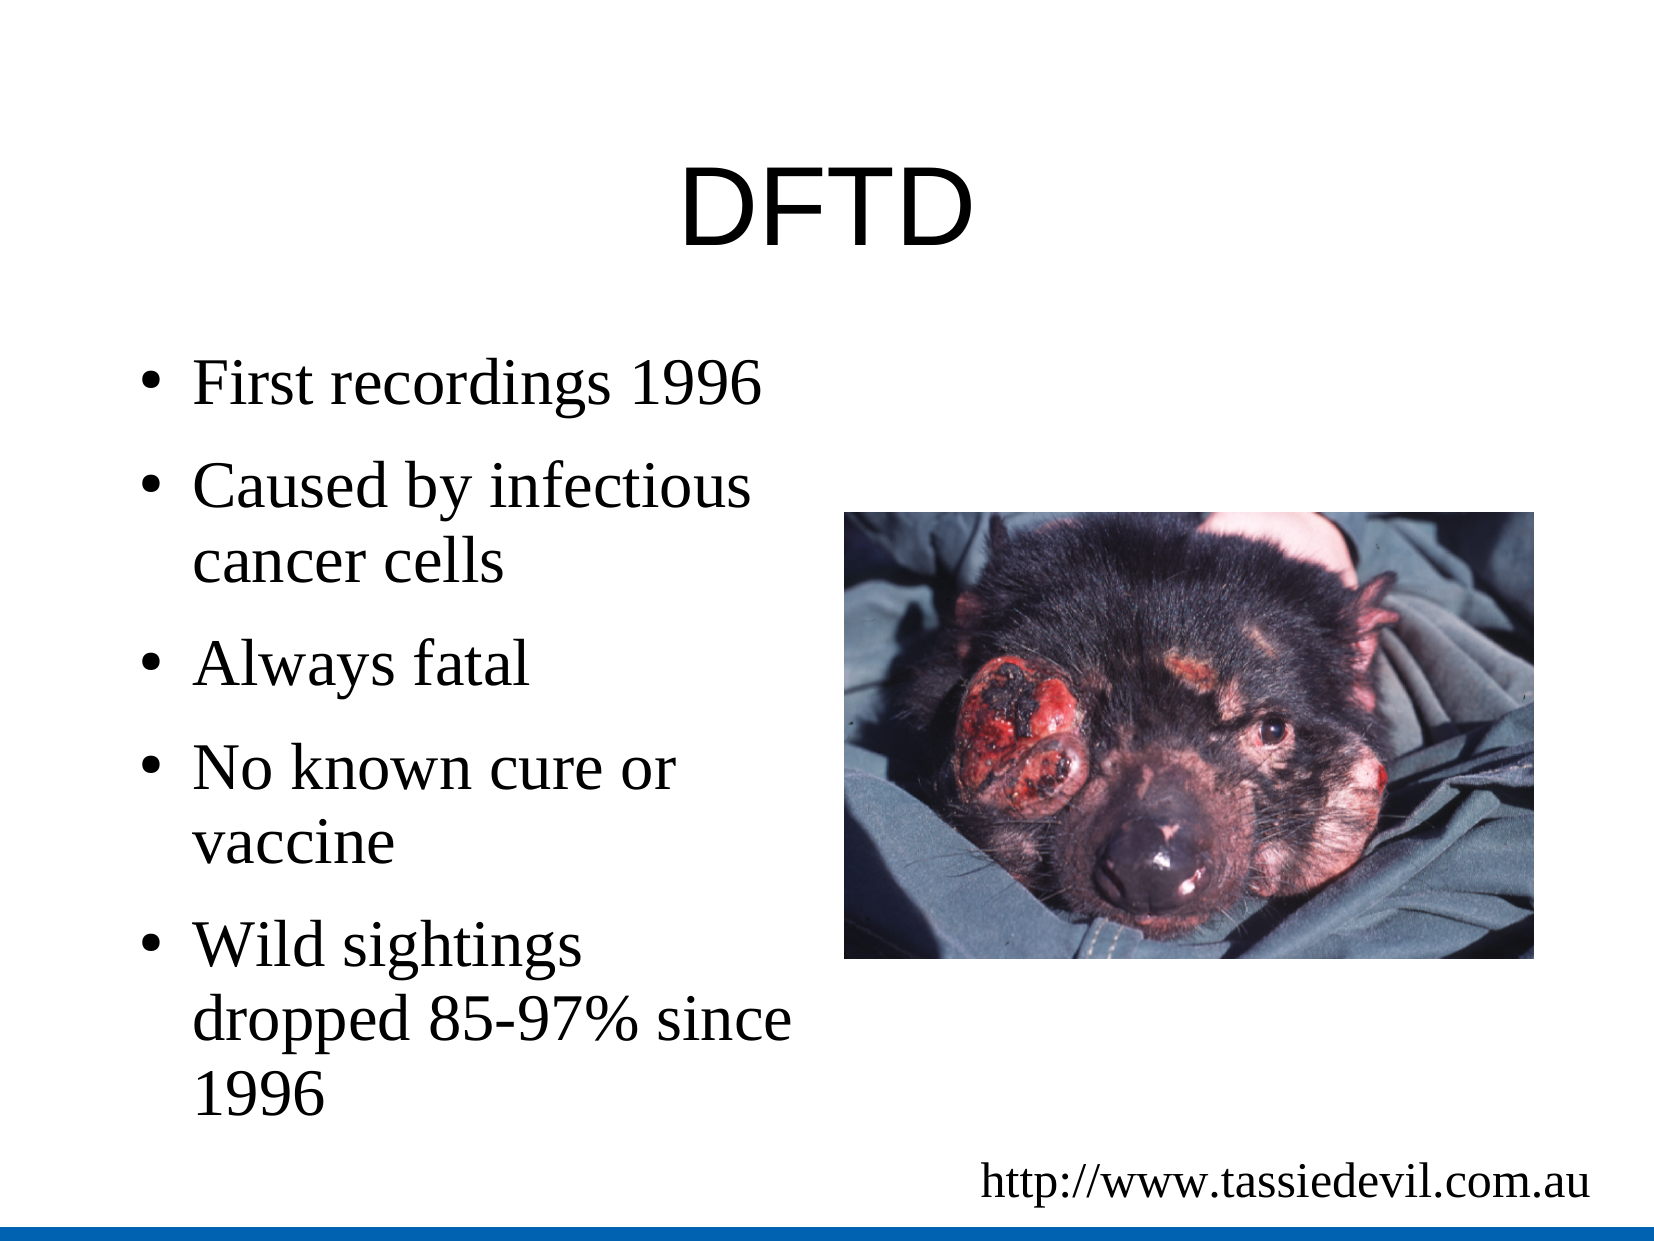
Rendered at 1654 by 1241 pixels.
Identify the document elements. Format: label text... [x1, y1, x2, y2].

text_box http://www.tassiedevil.com.au [980, 1153, 1592, 1214]
list First recordings 1996 Caused by infectious cancer cells Always fatal No known cure or vaccine Wild sightings dropped 85-97% since 1996 [121, 344, 811, 1191]
picture [844, 512, 1534, 959]
title DFTD [121, 102, 1533, 311]
